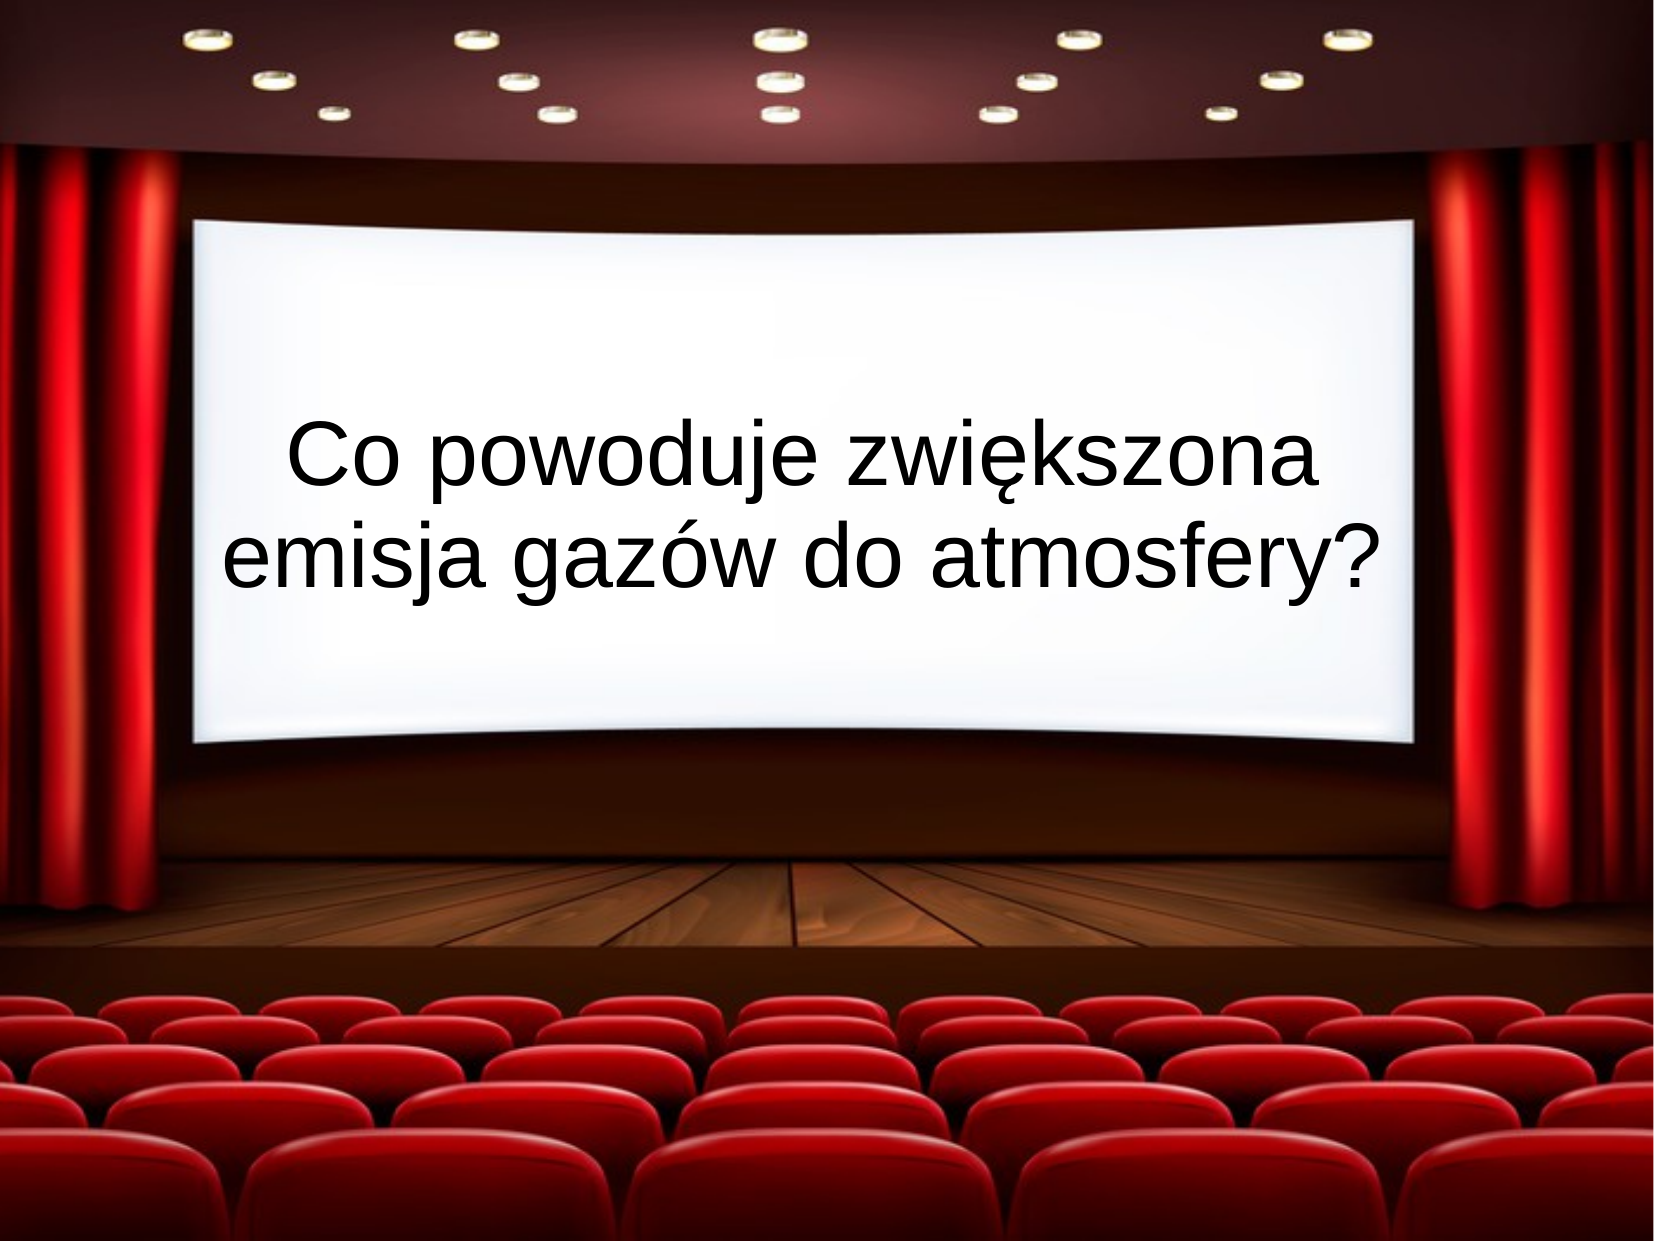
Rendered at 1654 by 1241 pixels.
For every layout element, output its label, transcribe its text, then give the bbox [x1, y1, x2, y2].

title Co powoduje zwiększona emisja gazów do atmosfery? [200, 401, 1406, 607]
picture [0, 0, 1654, 1241]
